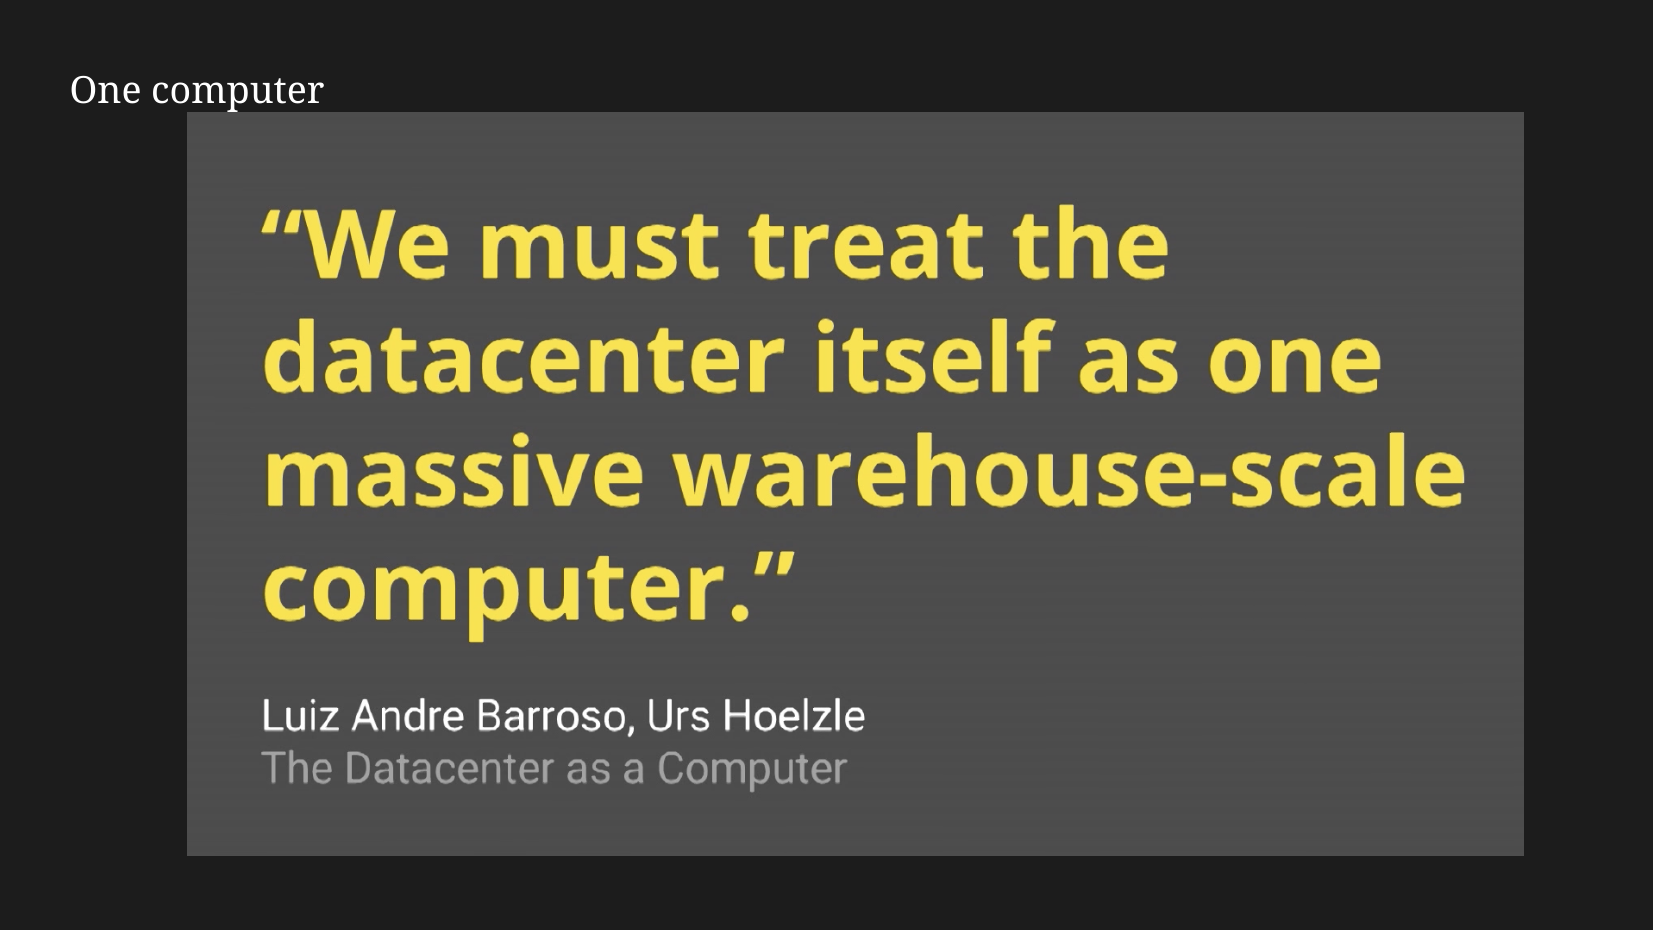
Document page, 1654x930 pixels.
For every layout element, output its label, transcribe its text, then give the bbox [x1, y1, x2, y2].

picture [187, 112, 1524, 856]
text_box One computer [54, 56, 451, 113]
